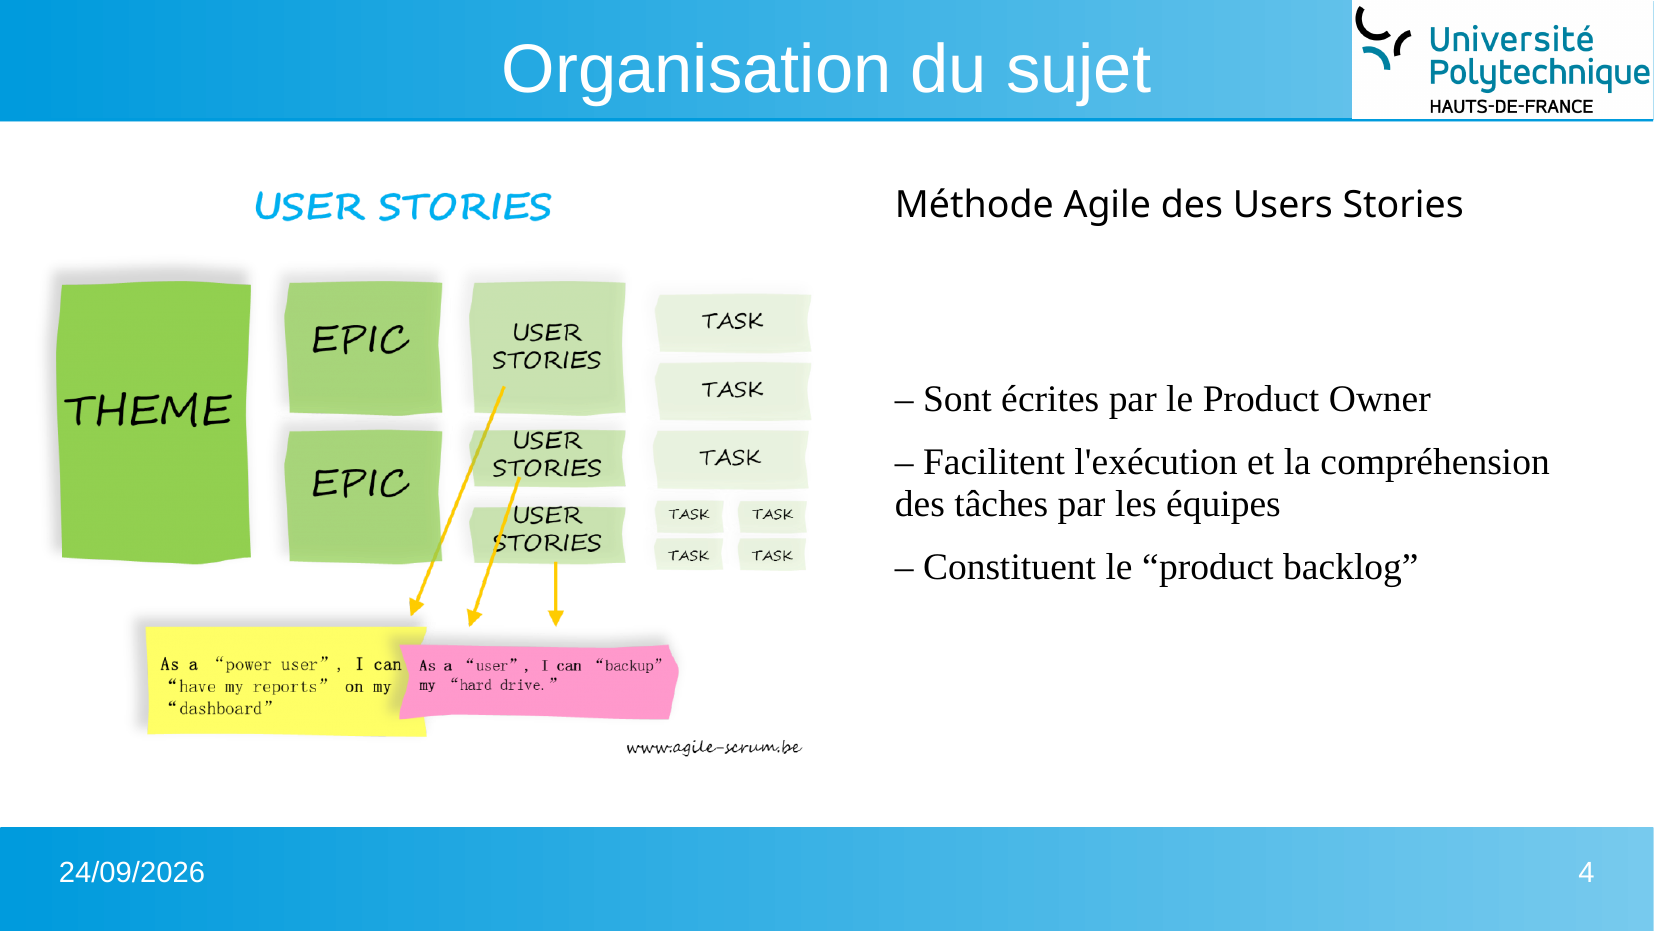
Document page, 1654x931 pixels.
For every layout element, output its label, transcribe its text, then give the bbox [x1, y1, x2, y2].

list Méthode Agile des Users Stories – Sont écrites par le Product Owner – Facilitent l'exécution et la compréhension des tâches par les équipes – Constituent le “product backlog” [825, 177, 1595, 768]
picture [29, 177, 825, 768]
title Organisation du sujet [59, 29, 1352, 108]
picture [1352, 0, 1654, 118]
